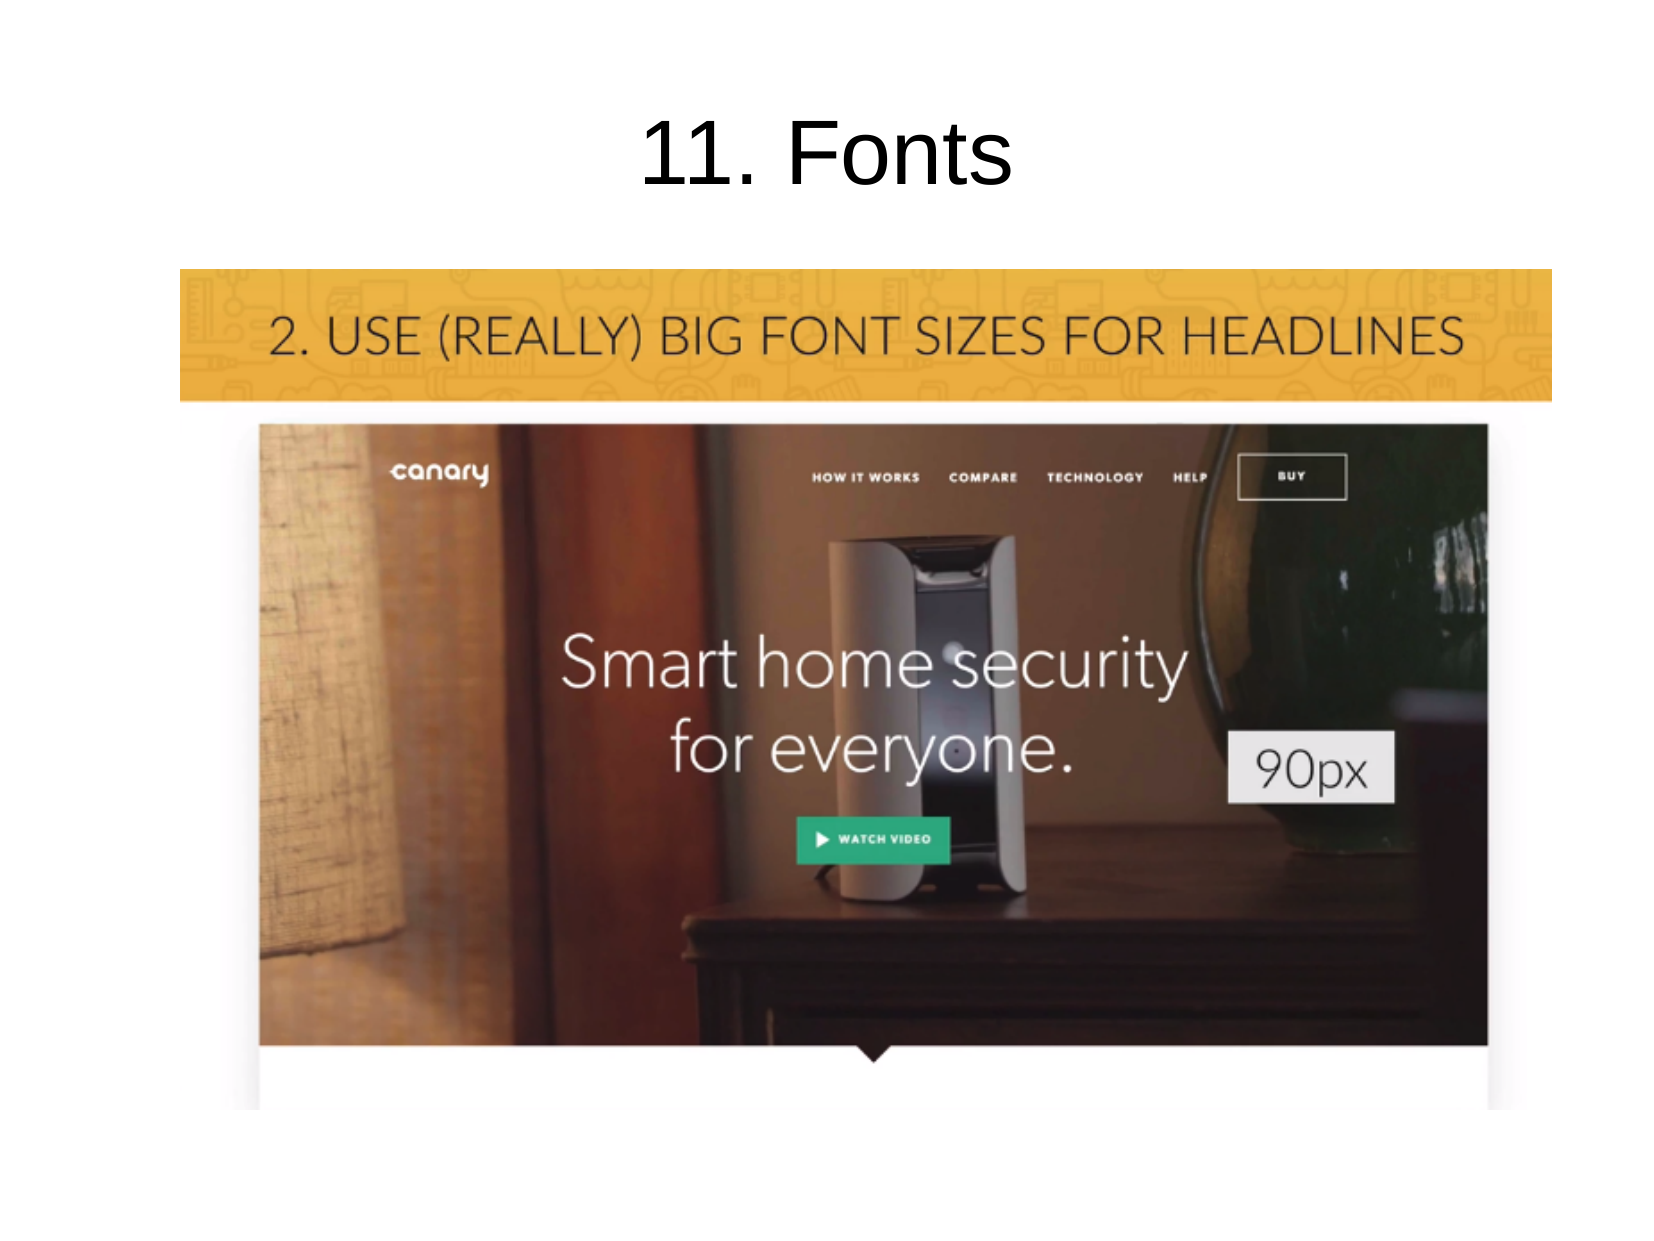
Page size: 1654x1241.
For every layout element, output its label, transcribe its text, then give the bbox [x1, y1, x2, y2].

title 11. Fonts [82, 49, 1571, 257]
picture [180, 269, 1552, 1111]
